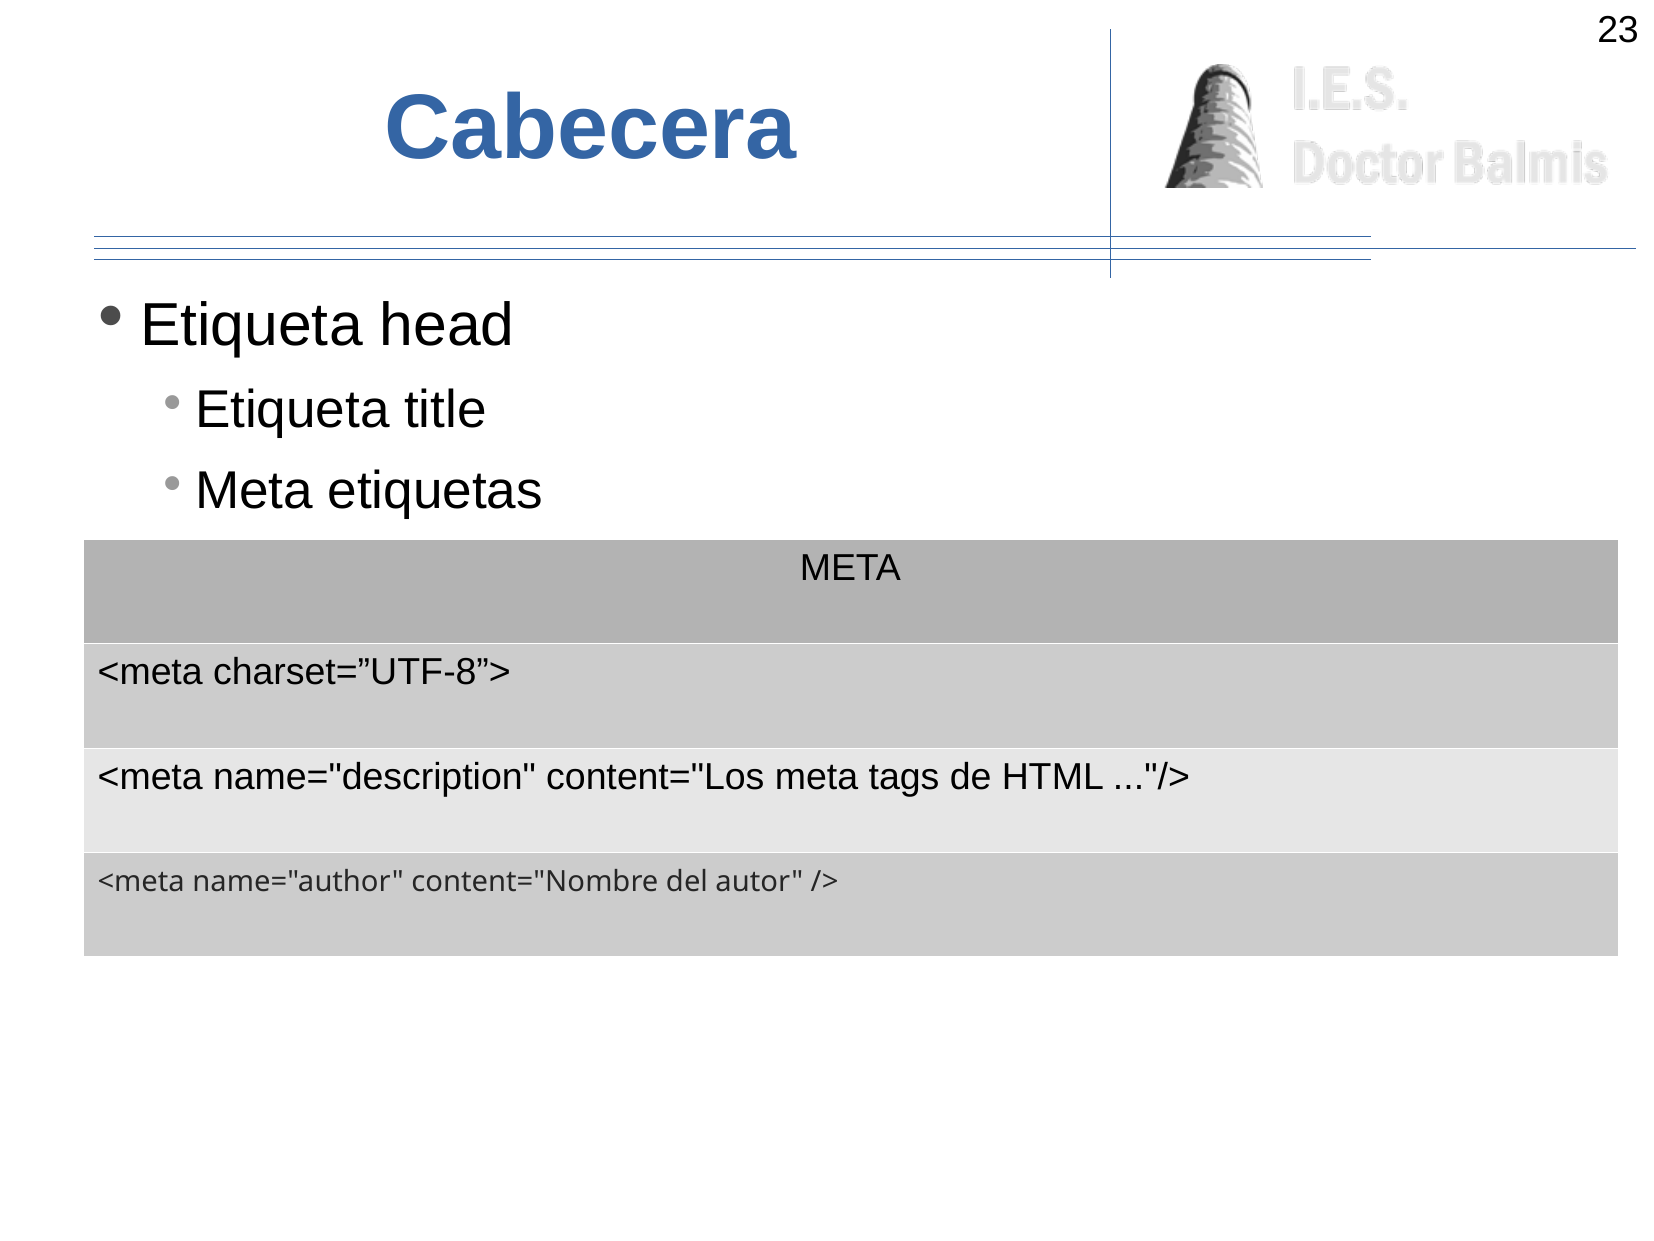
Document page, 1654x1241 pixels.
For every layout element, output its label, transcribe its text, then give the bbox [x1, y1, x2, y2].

table_cell <meta name="description" content="Los meta tags de HTML ..."/> [84, 749, 1618, 852]
picture [1133, 64, 1619, 188]
table_header META [84, 540, 1618, 643]
list Etiqueta head Etiqueta title Meta etiquetas [82, 290, 1571, 520]
table_cell <meta name="author" content="Nombre del autor" /> [84, 853, 1618, 956]
title Cabecera [118, 23, 1063, 231]
table_cell <meta charset=”UTF-8”> [84, 644, 1618, 748]
